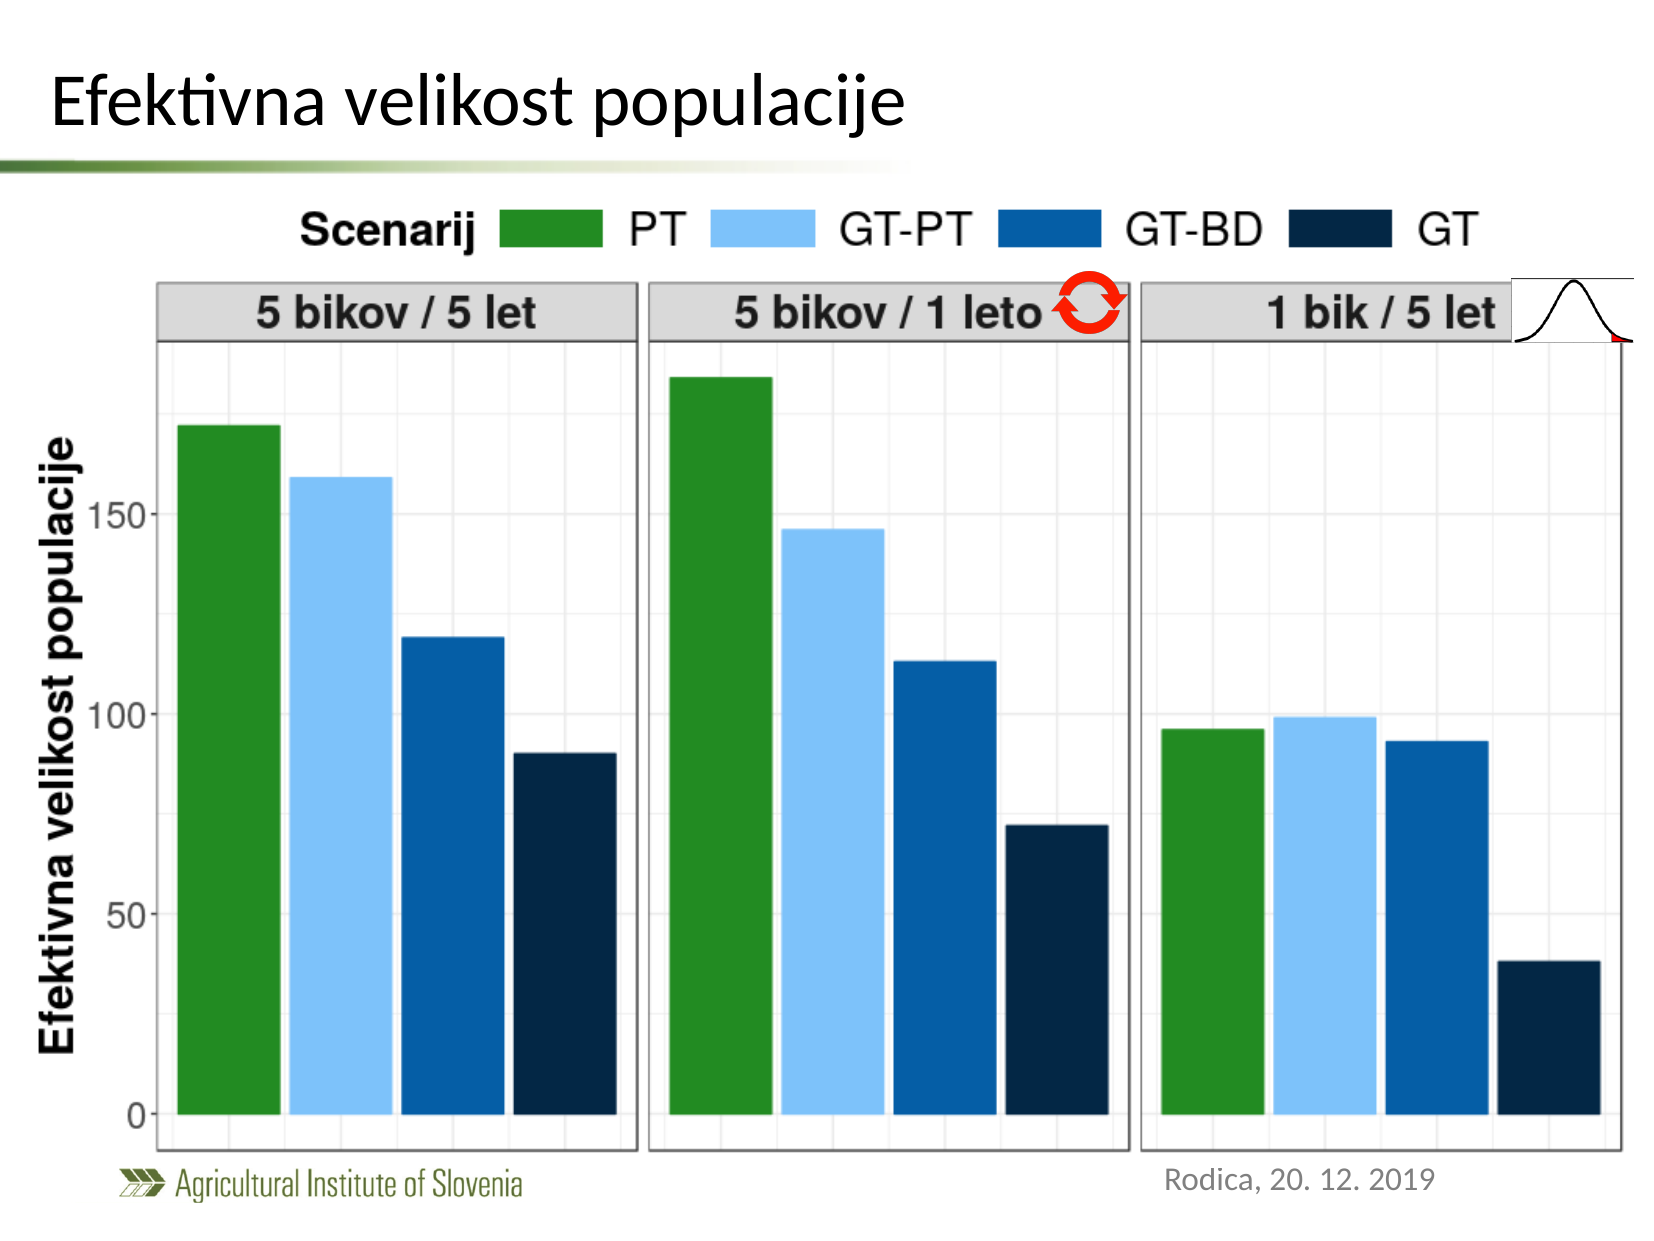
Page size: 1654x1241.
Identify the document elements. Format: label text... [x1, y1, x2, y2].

text_box Efektivna velikost populacije [50, 20, 1403, 176]
picture [0, 0, 1654, 1241]
